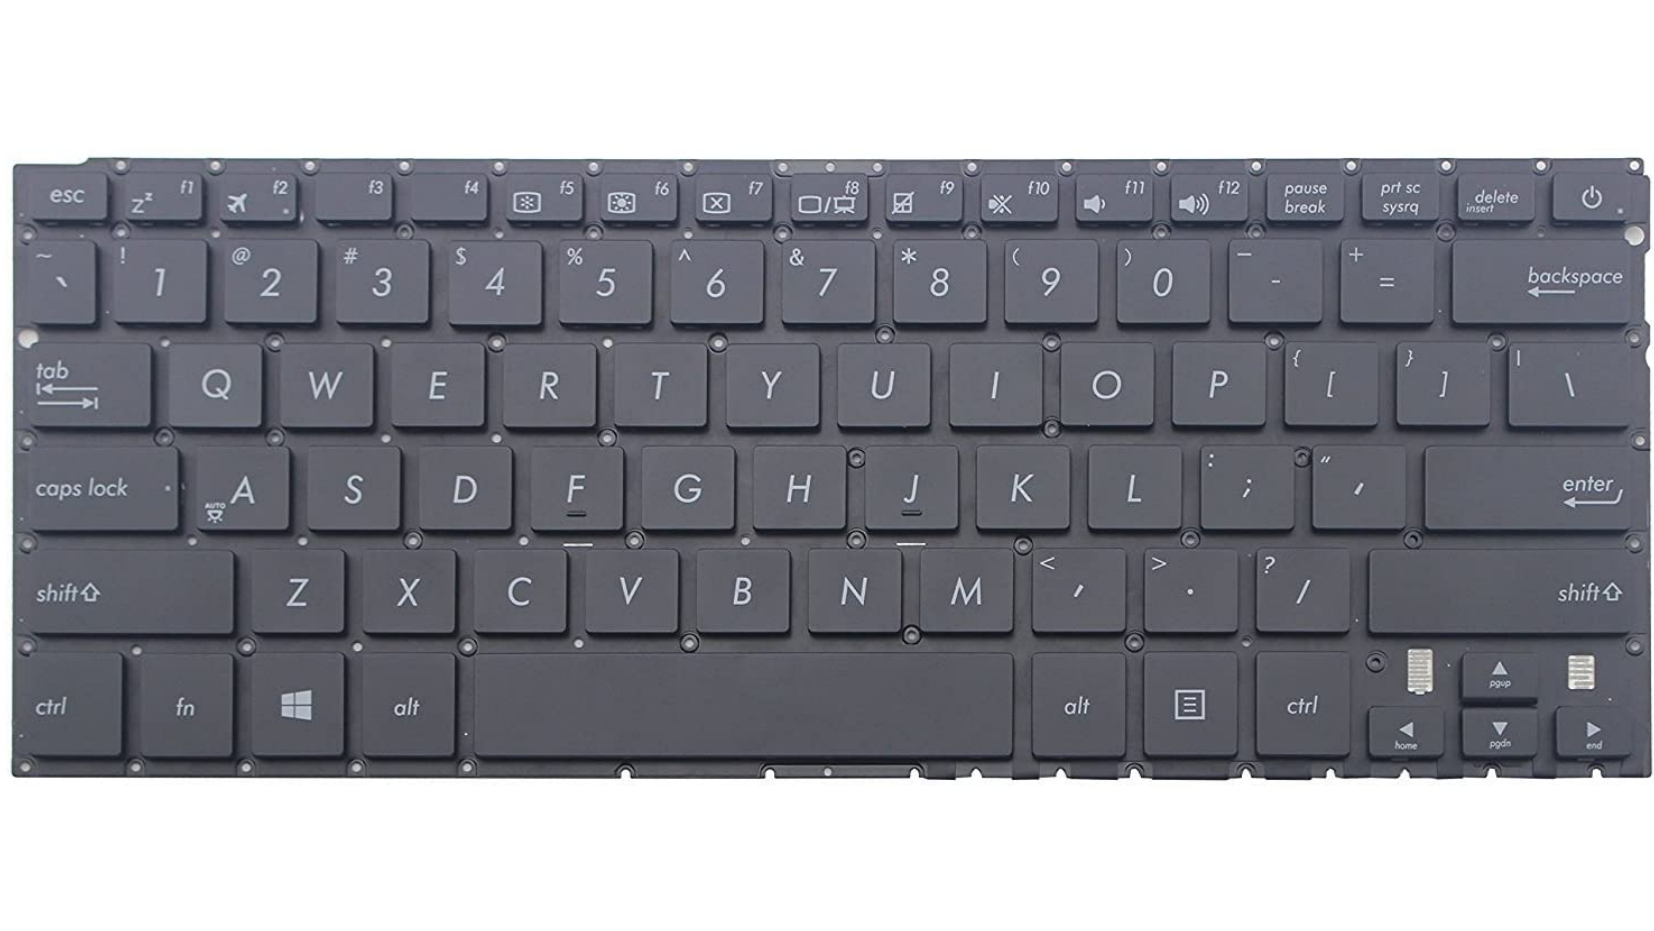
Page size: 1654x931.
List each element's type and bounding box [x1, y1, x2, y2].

picture [4, 148, 1654, 789]
